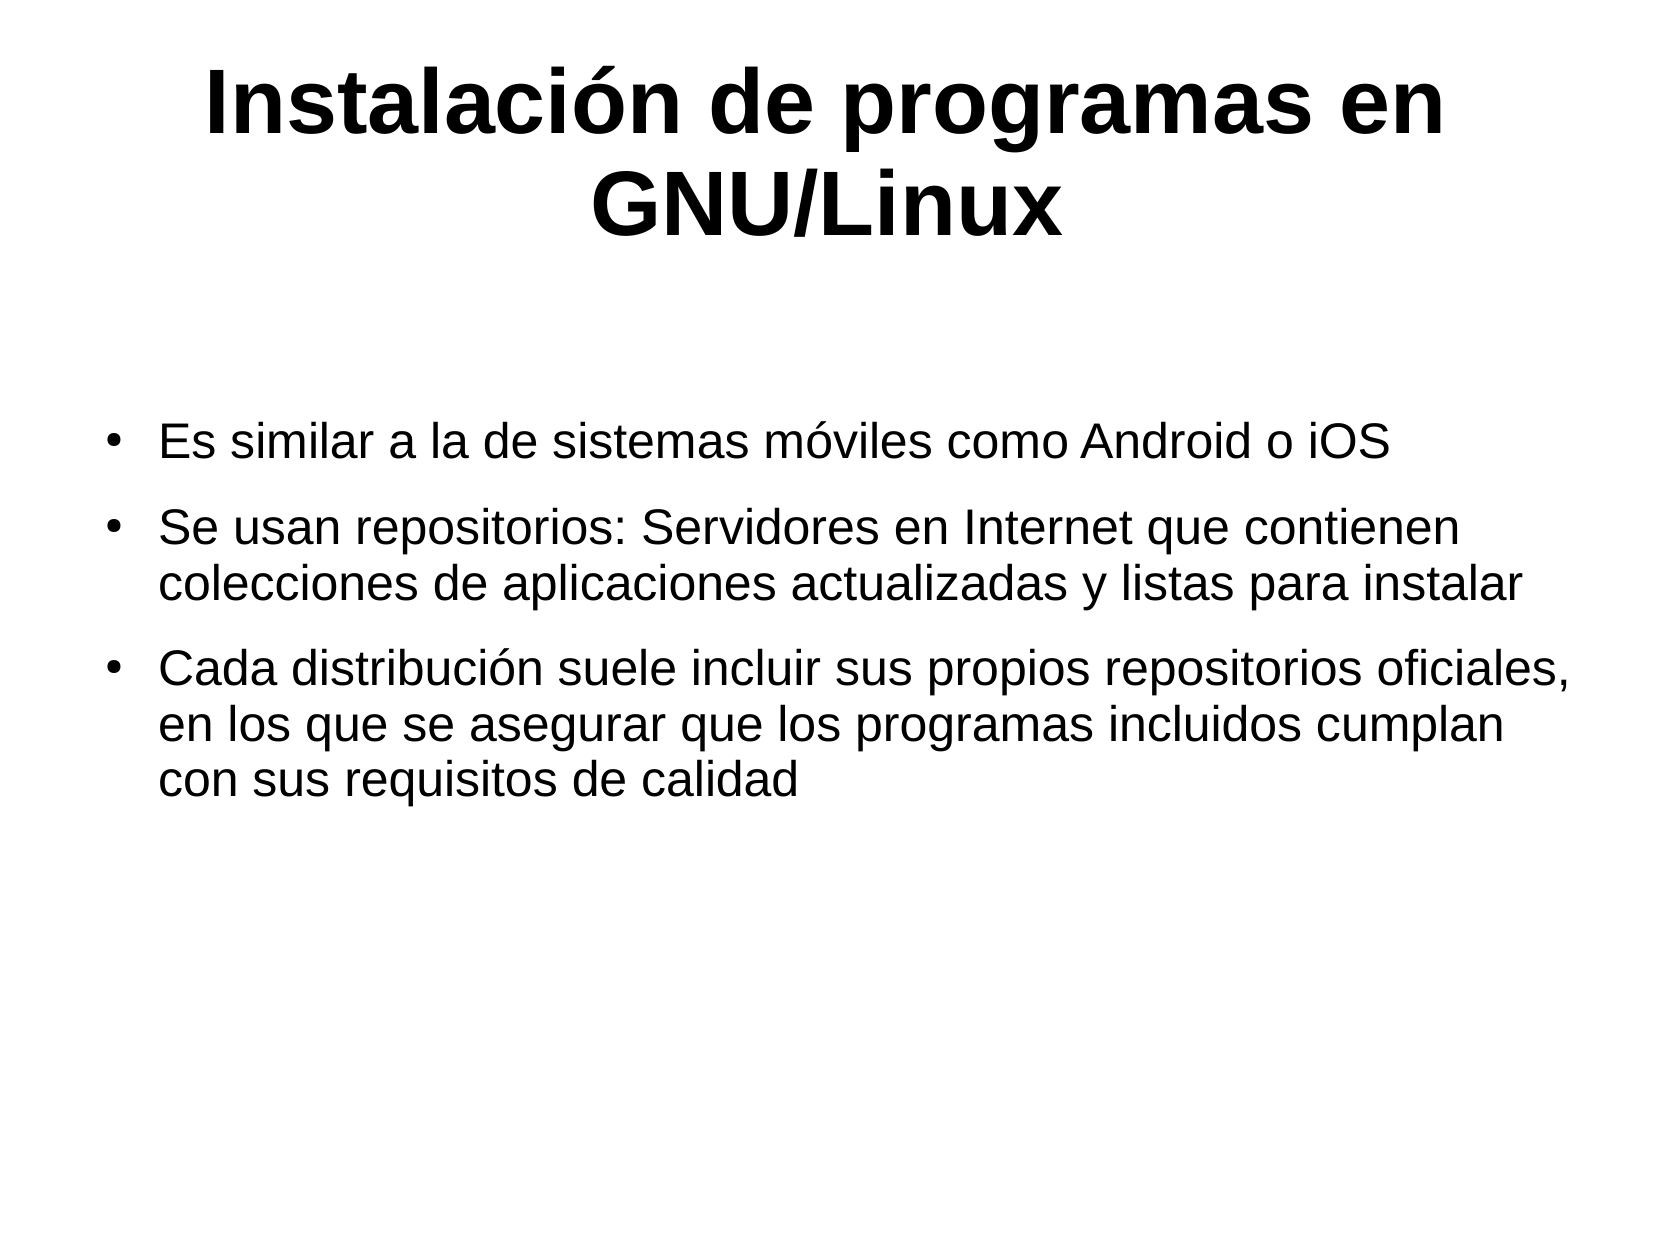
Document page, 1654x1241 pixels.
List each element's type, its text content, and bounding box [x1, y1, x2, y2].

title Instalación de programas en GNU/Linux [82, 49, 1571, 257]
list Es similar a la de sistemas móviles como Android o iOS Se usan repositorios: Servidores en Internet que contienen colecciones de aplicaciones actualizadas y listas para instalar Cada distribución suele incluir sus propios repositorios oficiales, en los que se asegurar que los programas incluidos cumplan con sus requisitos de calidad [87, 413, 1576, 1134]
